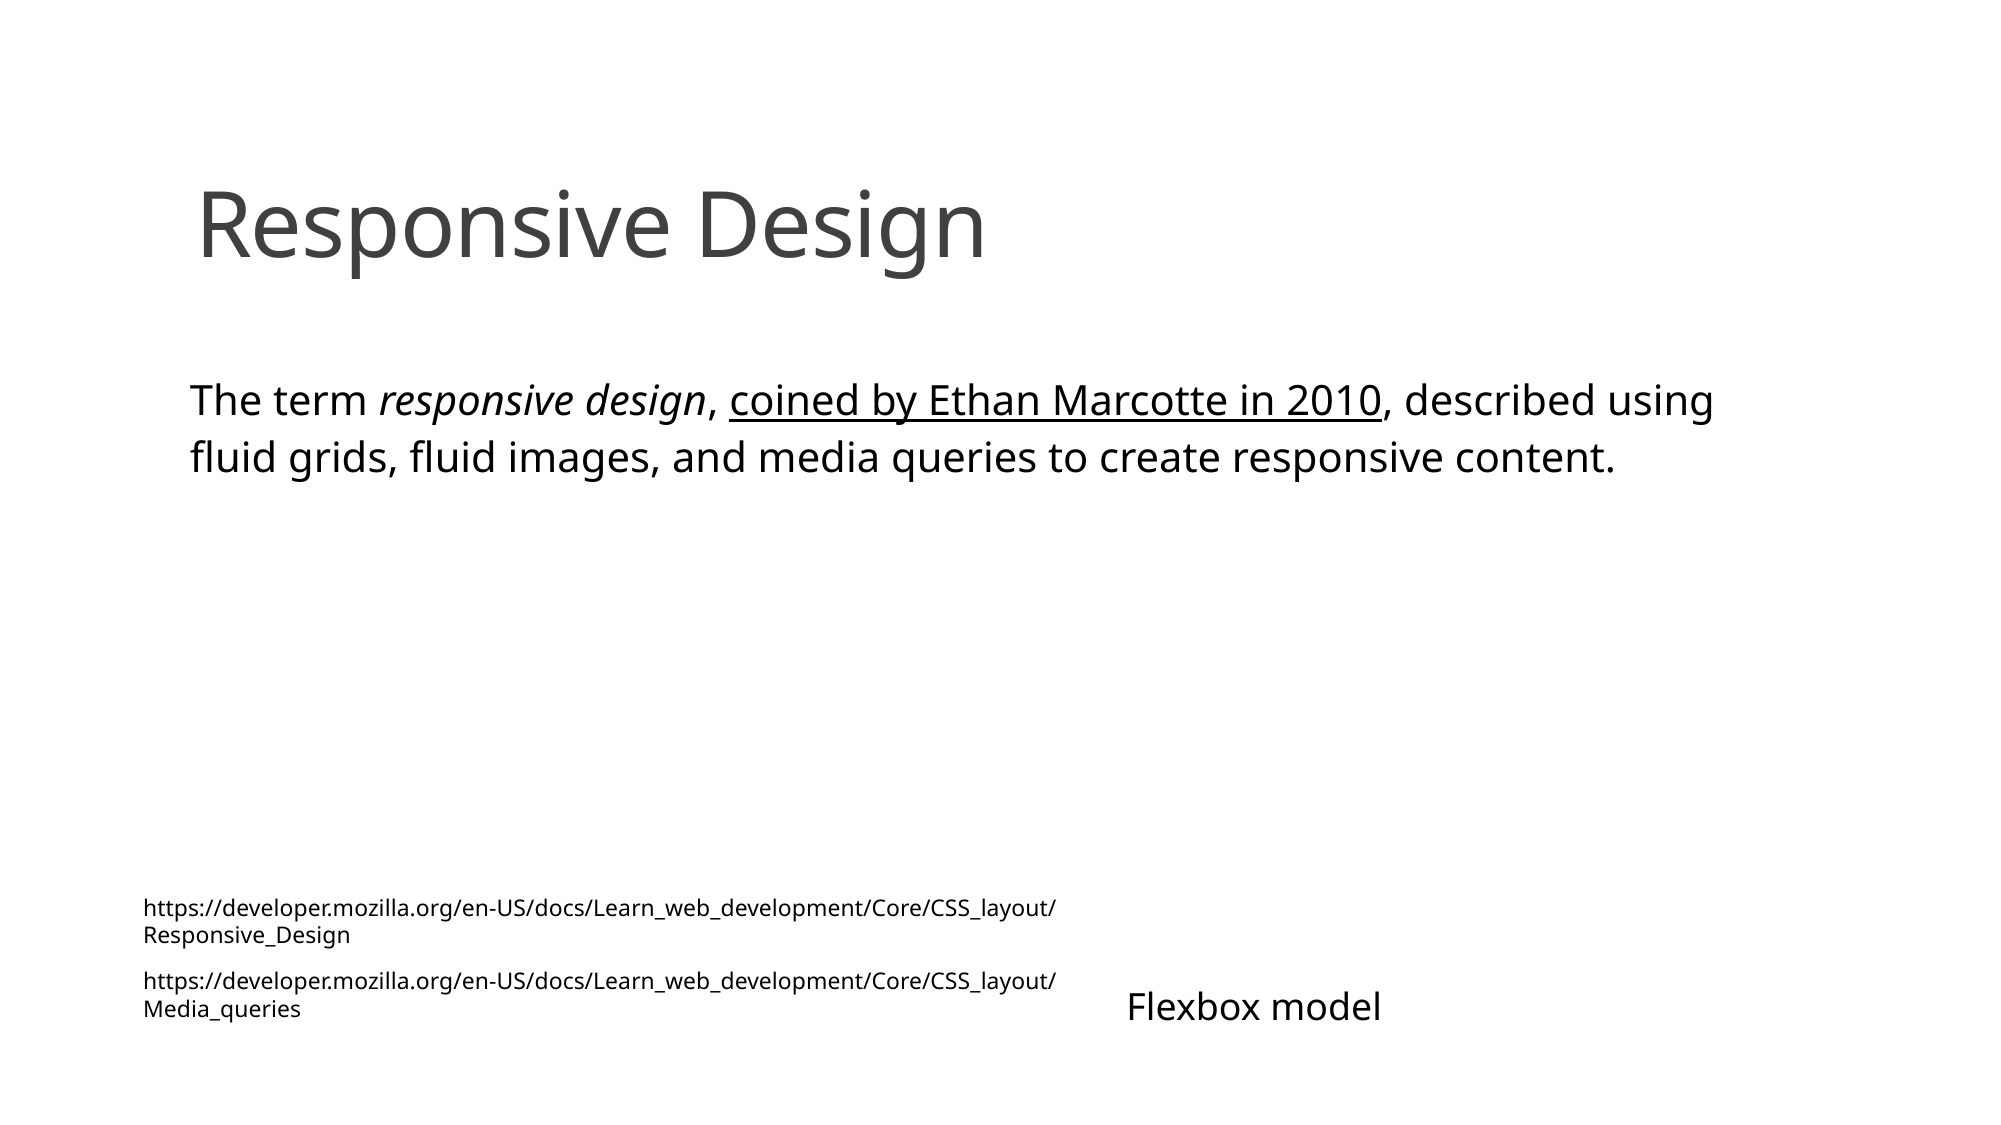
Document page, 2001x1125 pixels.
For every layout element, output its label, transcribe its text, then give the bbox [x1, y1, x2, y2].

text_box The term responsive design, coined by Ethan Marcotte in 2010, described using fluid grids, fluid images, and media queries to create responsive content. [174, 366, 1825, 483]
title Responsive Design [180, 47, 1831, 286]
text_box https://developer.mozilla.org/en-US/docs/Learn_web_development/Core/CSS_layout/Responsive_Design [128, 885, 1129, 957]
text_box https://developer.mozilla.org/en-US/docs/Learn_web_development/Core/CSS_layout/Media_queries [128, 959, 1129, 1030]
text_box Flexbox model [1111, 975, 1407, 1037]
